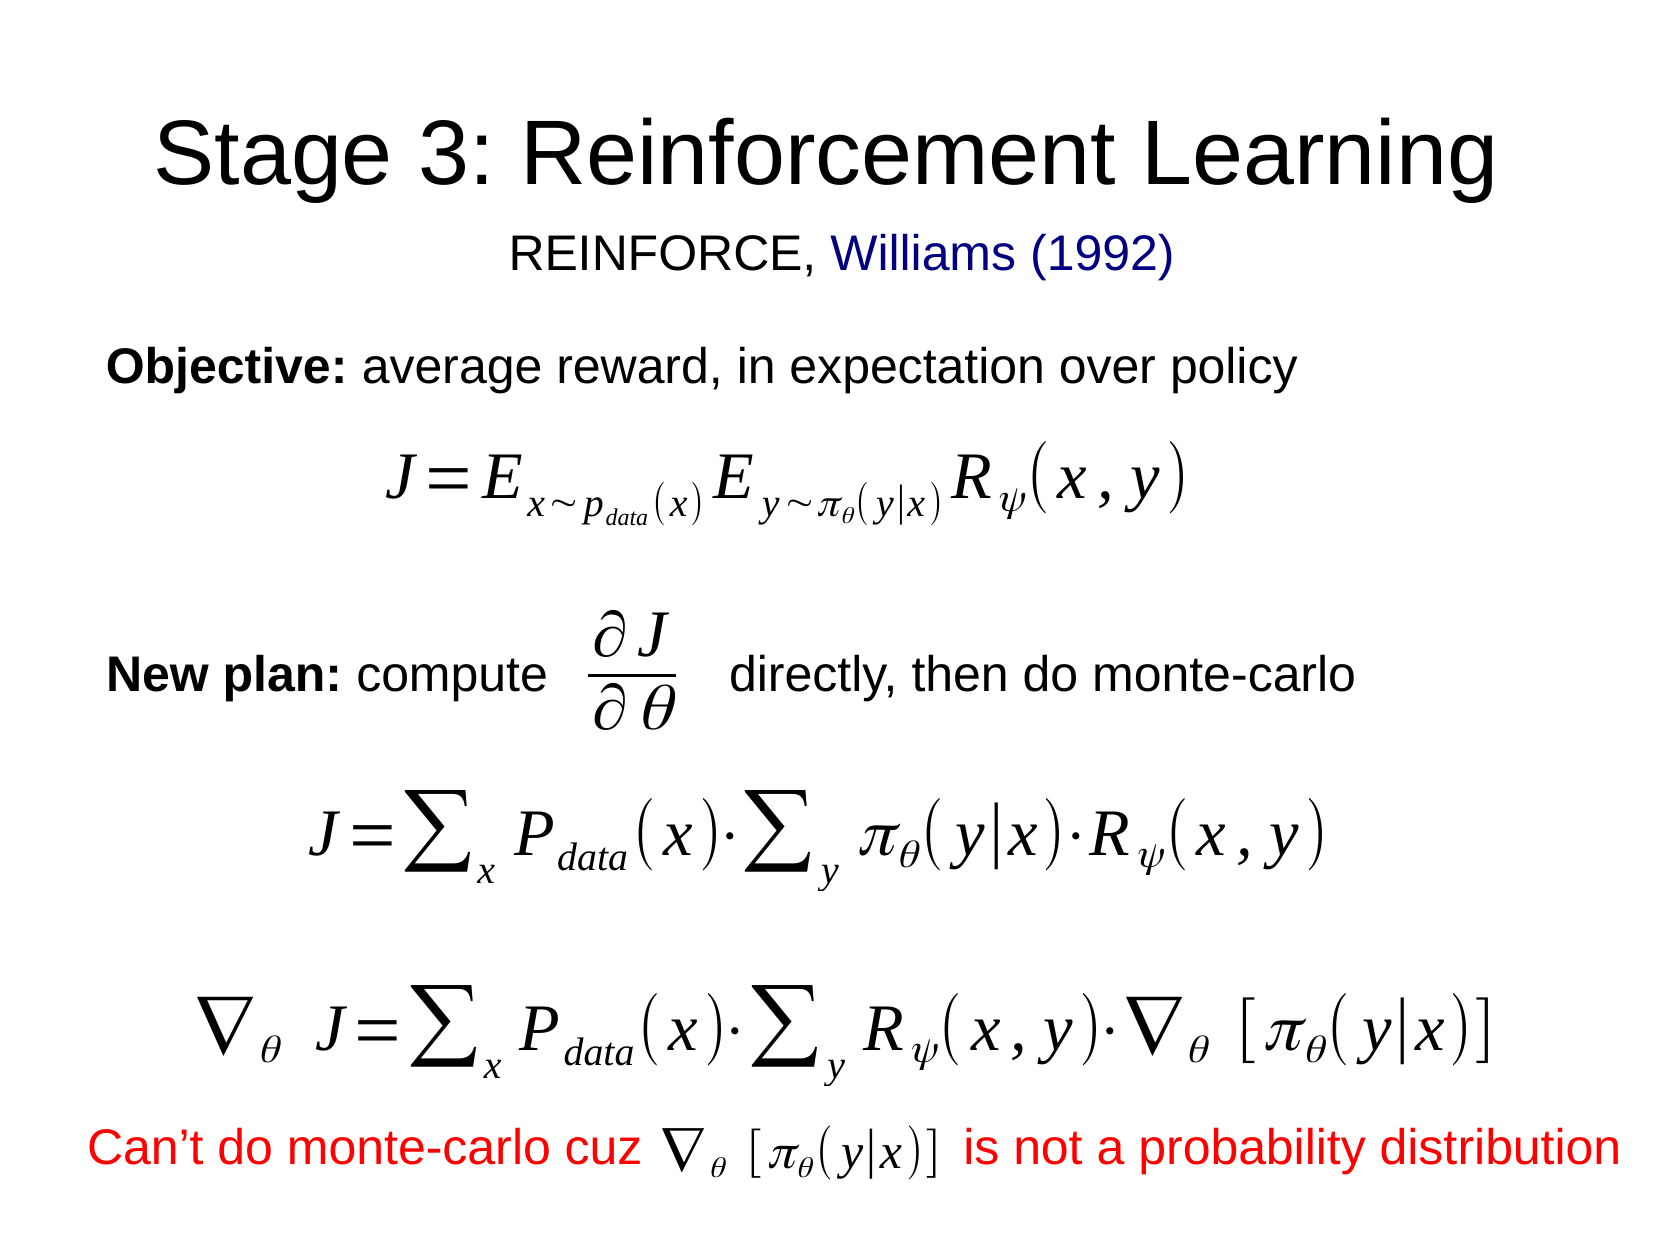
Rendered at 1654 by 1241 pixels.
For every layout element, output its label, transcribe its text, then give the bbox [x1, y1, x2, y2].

chart [188, 981, 1500, 1086]
text_box New plan: compute directly, then do monte-carlo [91, 638, 1450, 765]
chart [300, 786, 1334, 891]
title Stage 3: Reinforcement Learning [82, 49, 1571, 257]
text_box Objective: average reward, in expectation over policy [91, 331, 1450, 458]
text_box REINFORCE, Williams (1992) [493, 217, 1249, 331]
chart [655, 1122, 946, 1183]
chart [377, 437, 1196, 531]
text_box Can’t do monte-carlo cuz is not a probability distribution [72, 1112, 1654, 1241]
chart [578, 597, 686, 735]
